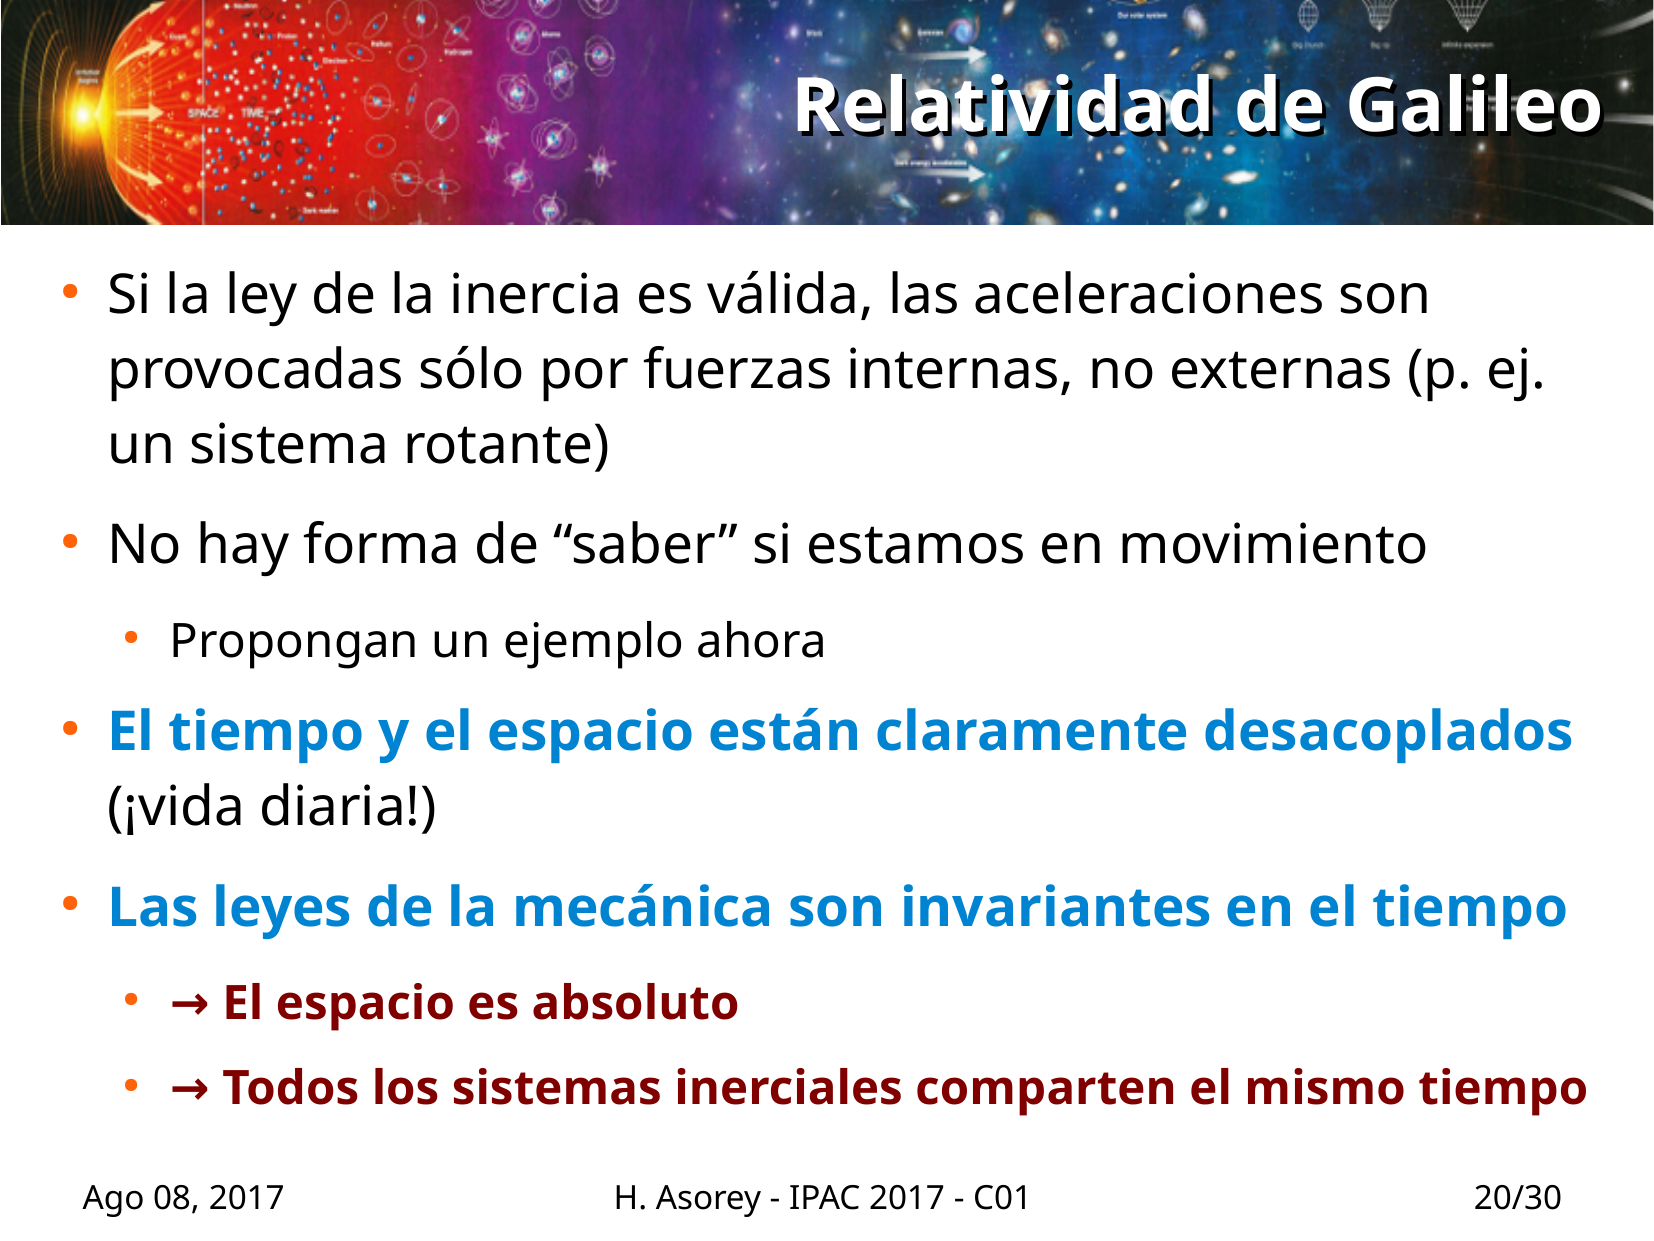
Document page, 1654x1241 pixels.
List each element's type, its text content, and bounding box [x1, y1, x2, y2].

list Si la ley de la inercia es válida, las aceleraciones son provocadas sólo por fuerzas internas, no externas (p. ej. un sistema rotante) No hay forma de “saber” si estamos en movimiento Propongan un ejemplo ahora El tiempo y el espacio están claramente desacoplados (¡vida diaria!) Las leyes de la mecánica son invariantes en el tiempo → El espacio es absoluto → Todos los sistemas inerciales comparten el mismo tiempo [45, 255, 1606, 1156]
picture [1, 0, 1654, 225]
title Relatividad de Galileo [45, 15, 1606, 191]
